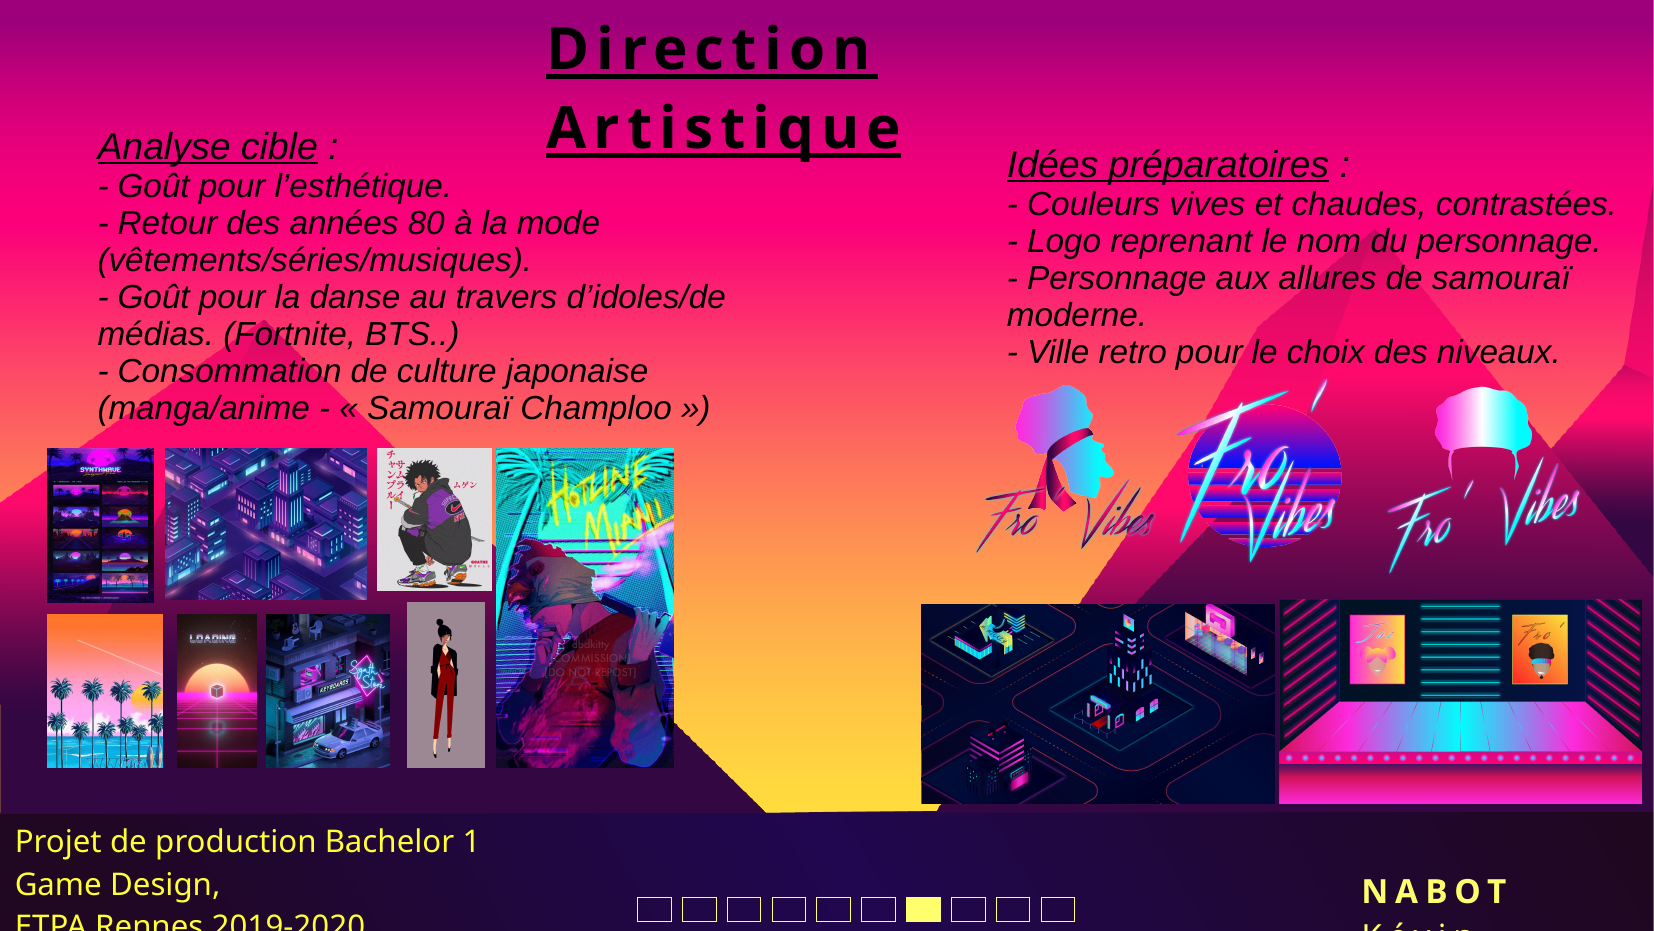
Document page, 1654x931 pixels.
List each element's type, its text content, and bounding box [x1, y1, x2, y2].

text_box Direction Artistique [531, 0, 1123, 119]
text_box NABOT Kévin [1346, 860, 1654, 931]
text_box [906, 897, 941, 922]
text_box Idées préparatoires : - Couleurs vives et chaudes, contrastées. - Logo reprenant le nom du personnage. - Personnage aux allures de samouraï moderne. - Ville retro pour le choix des niveaux. [992, 136, 1642, 415]
picture [878, 122, 890, 128]
text_box Analyse cible : - Goût pour l’esthétique. - Retour des années 80 à la mode (vêtements/séries/musiques). - Goût pour la danse au travers d’idoles/de médias. (Fortnite, BTS..) - Consommation de culture japonaise (manga/anime - « Samouraï Champloo ») [82, 118, 815, 435]
picture [0, 0, 1654, 931]
picture [834, 119, 846, 142]
text_box Projet de production Bachelor 1 Game Design, ETPA Rennes 2019-2020 [0, 811, 532, 931]
